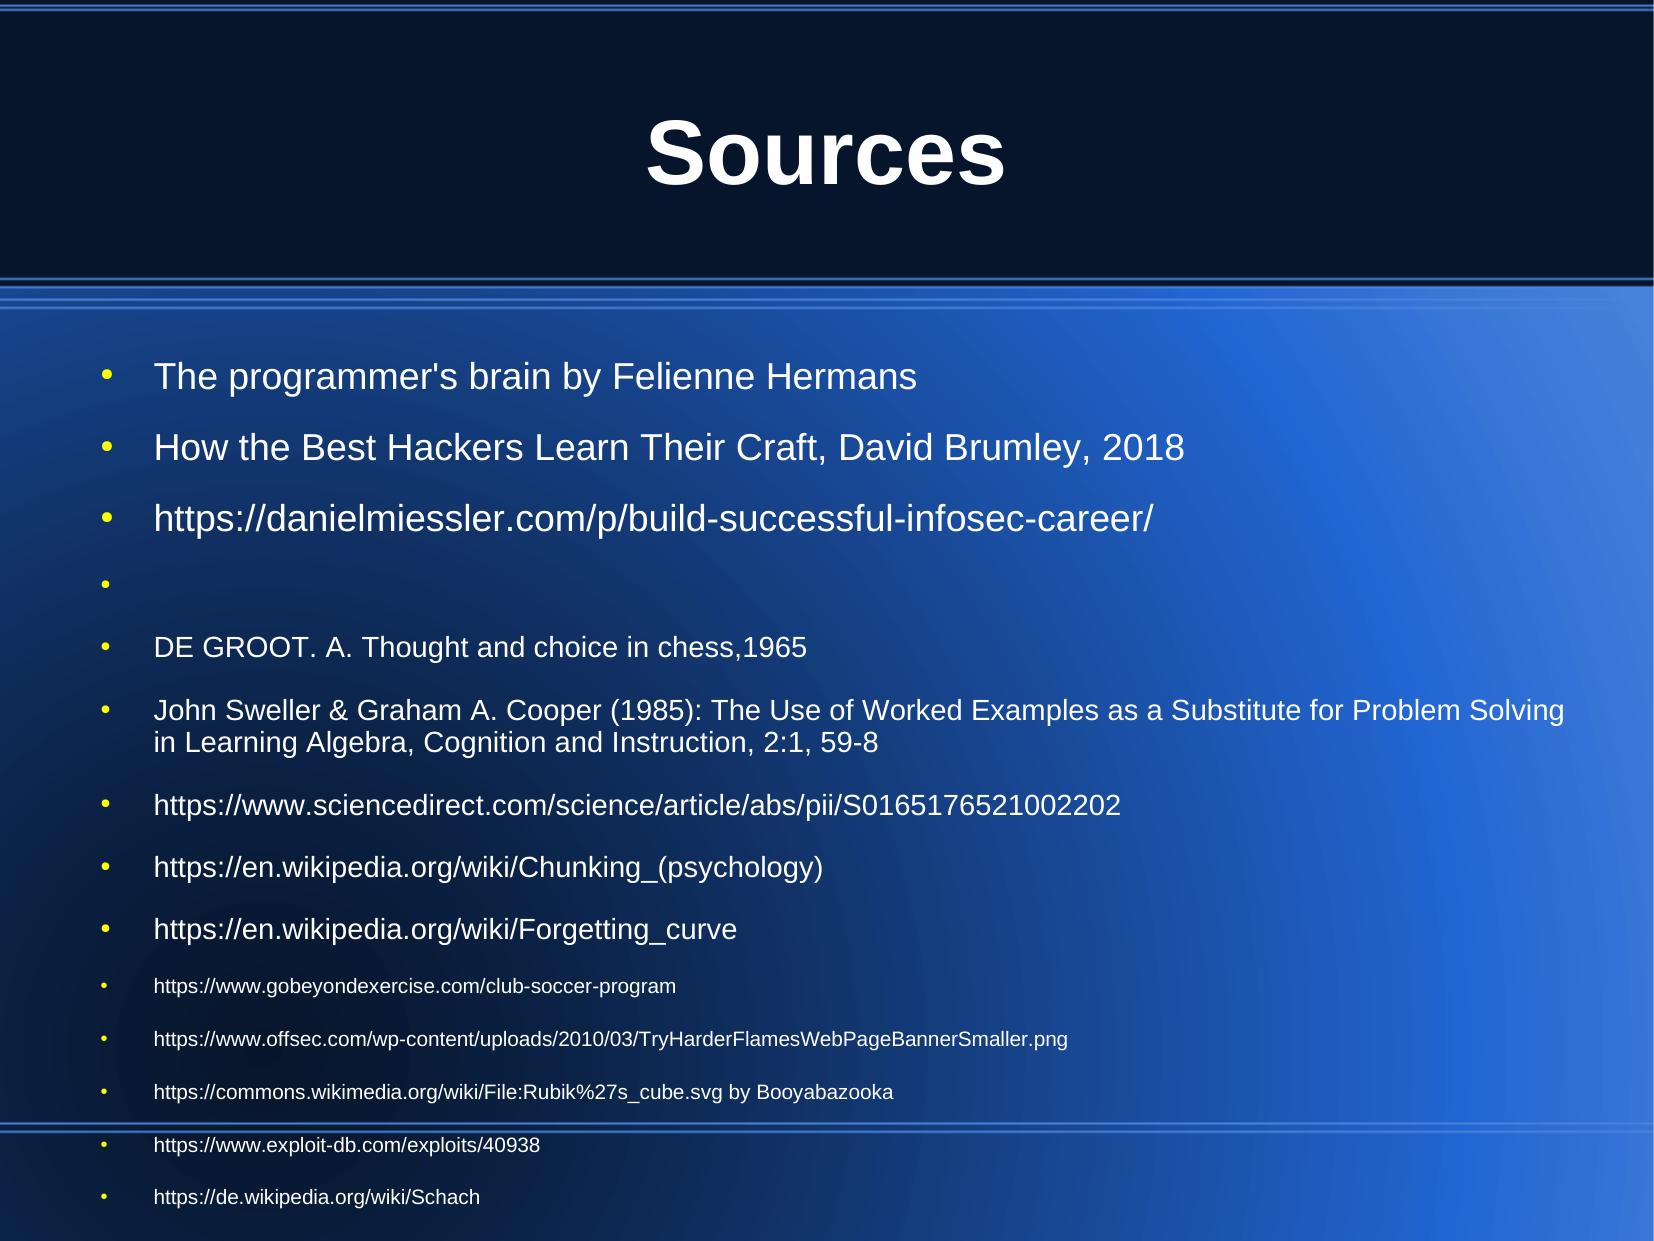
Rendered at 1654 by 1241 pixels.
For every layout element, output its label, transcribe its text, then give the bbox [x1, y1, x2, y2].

title Sources [82, 49, 1571, 257]
list The programmer's brain by Felienne Hermans How the Best Hackers Learn Their Craft, David Brumley, 2018 https://danielmiessler.com/p/build-successful-infosec-career/ DE GROOT. A. Thought and choice in chess,1965 John Sweller & Graham A. Cooper (1985): The Use of Worked Examples as a Substitute for Problem Solving in Learning Algebra, Cognition and Instruction, 2:1, 59-8 https://www.sciencedirect.com/science/article/abs/pii/S0165176521002202 https://en.wikipedia.org/wiki/Chunking_(psychology) https://en.wikipedia.org/wiki/Forgetting_curve https://www.gobeyondexercise.com/club-soccer-program https://www.offsec.com/wp-content/uploads/2010/03/TryHarderFlamesWebPageBannerSmaller.png https://commons.wikimedia.org/wiki/File:Rubik%27s_cube.svg by Booyabazooka https://www.exploit-db.com/exploits/40938 https://de.wikipedia.org/wiki/Schach [82, 355, 1571, 1210]
picture [0, 0, 1654, 1241]
